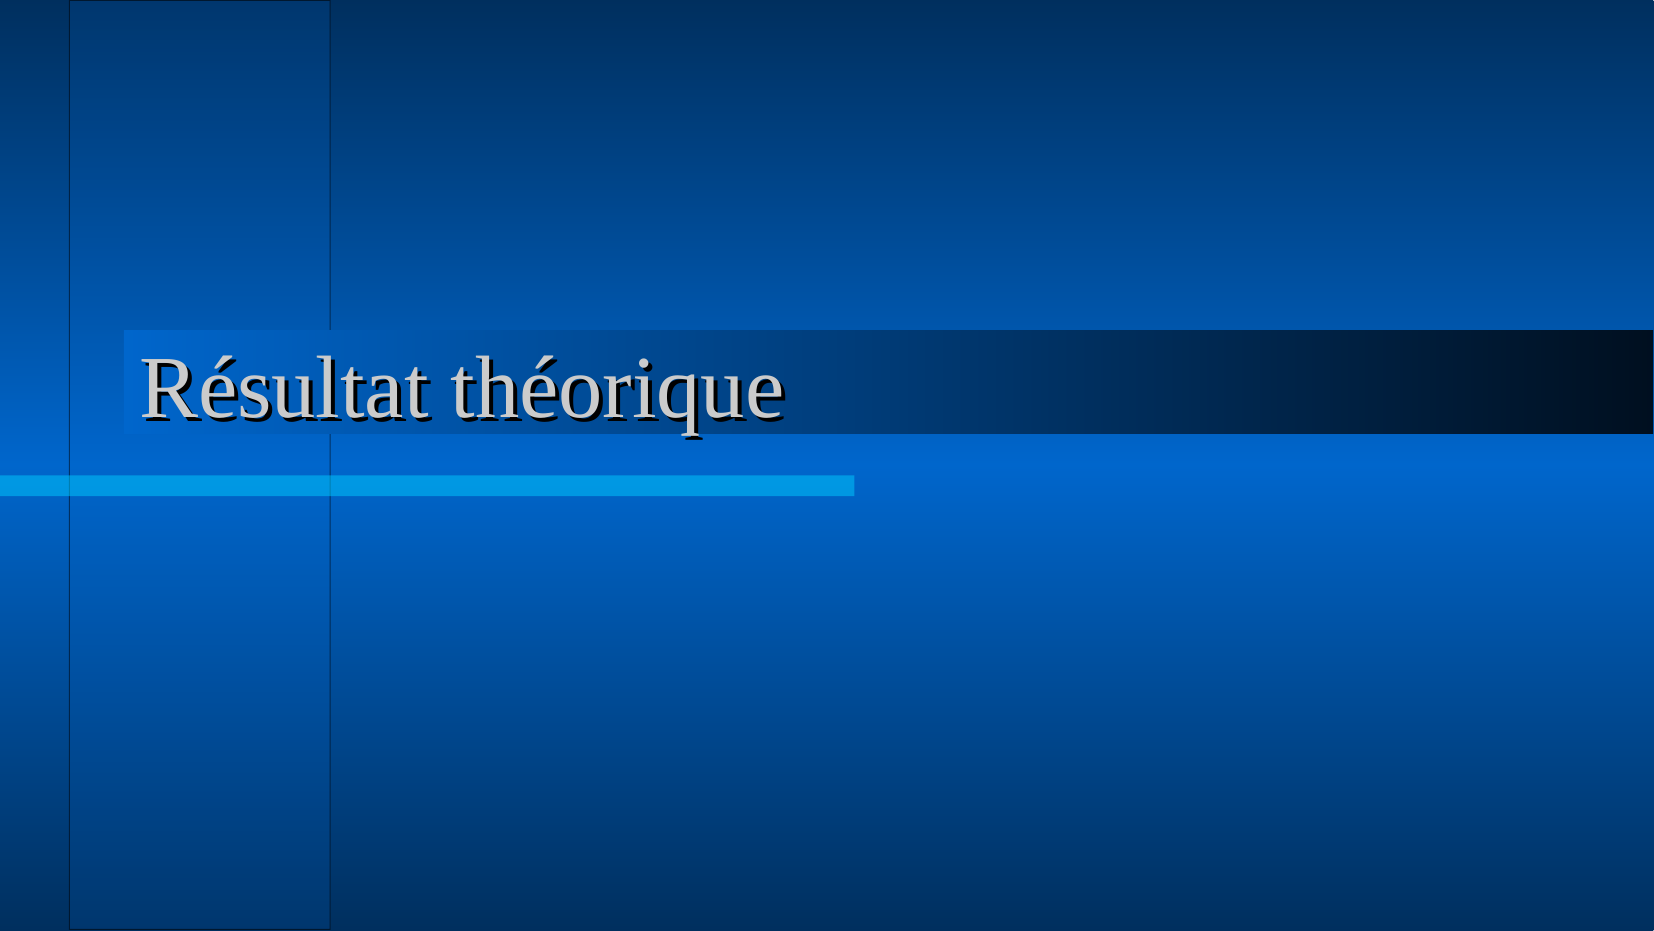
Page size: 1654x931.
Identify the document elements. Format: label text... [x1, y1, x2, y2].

title Résultat théorique [124, 309, 1530, 466]
